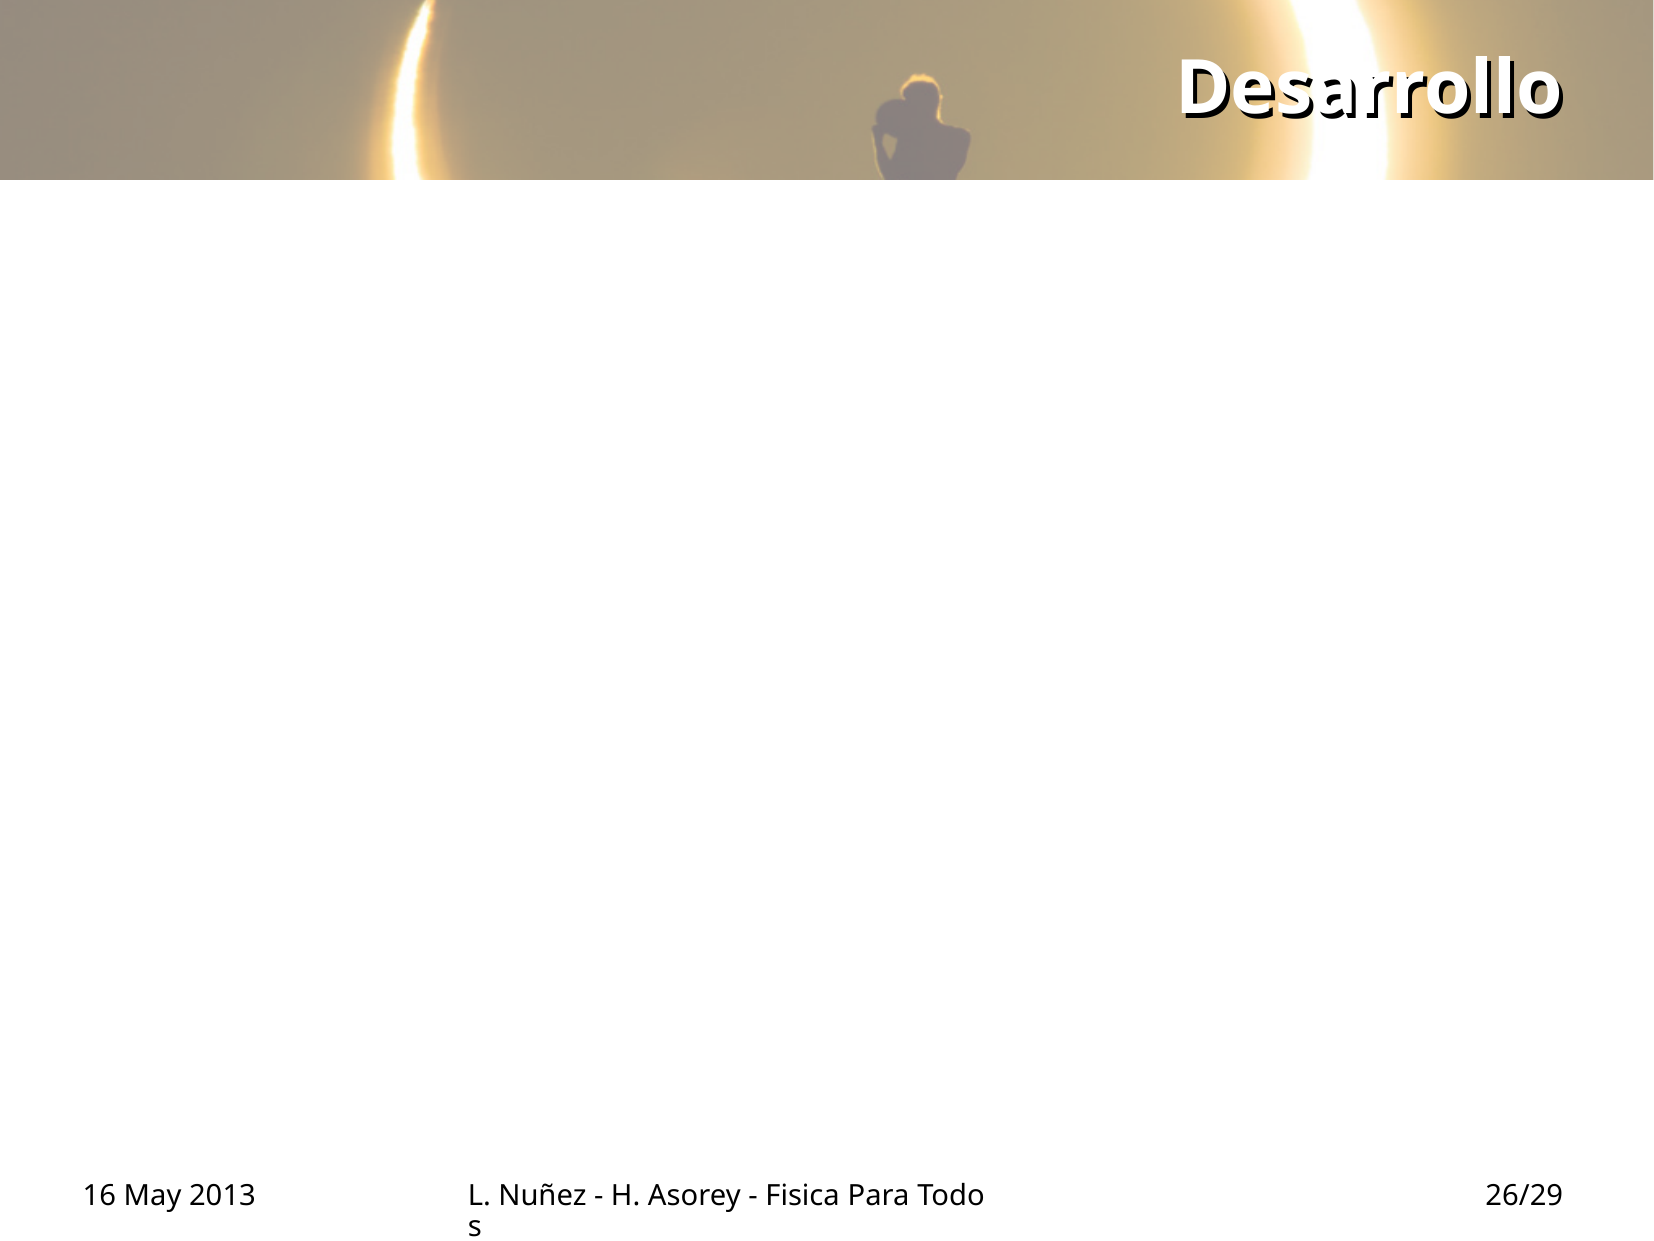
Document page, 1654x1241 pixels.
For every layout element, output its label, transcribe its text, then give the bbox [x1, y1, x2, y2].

picture [0, 0, 1654, 180]
title Desarrollo [75, 19, 1564, 151]
